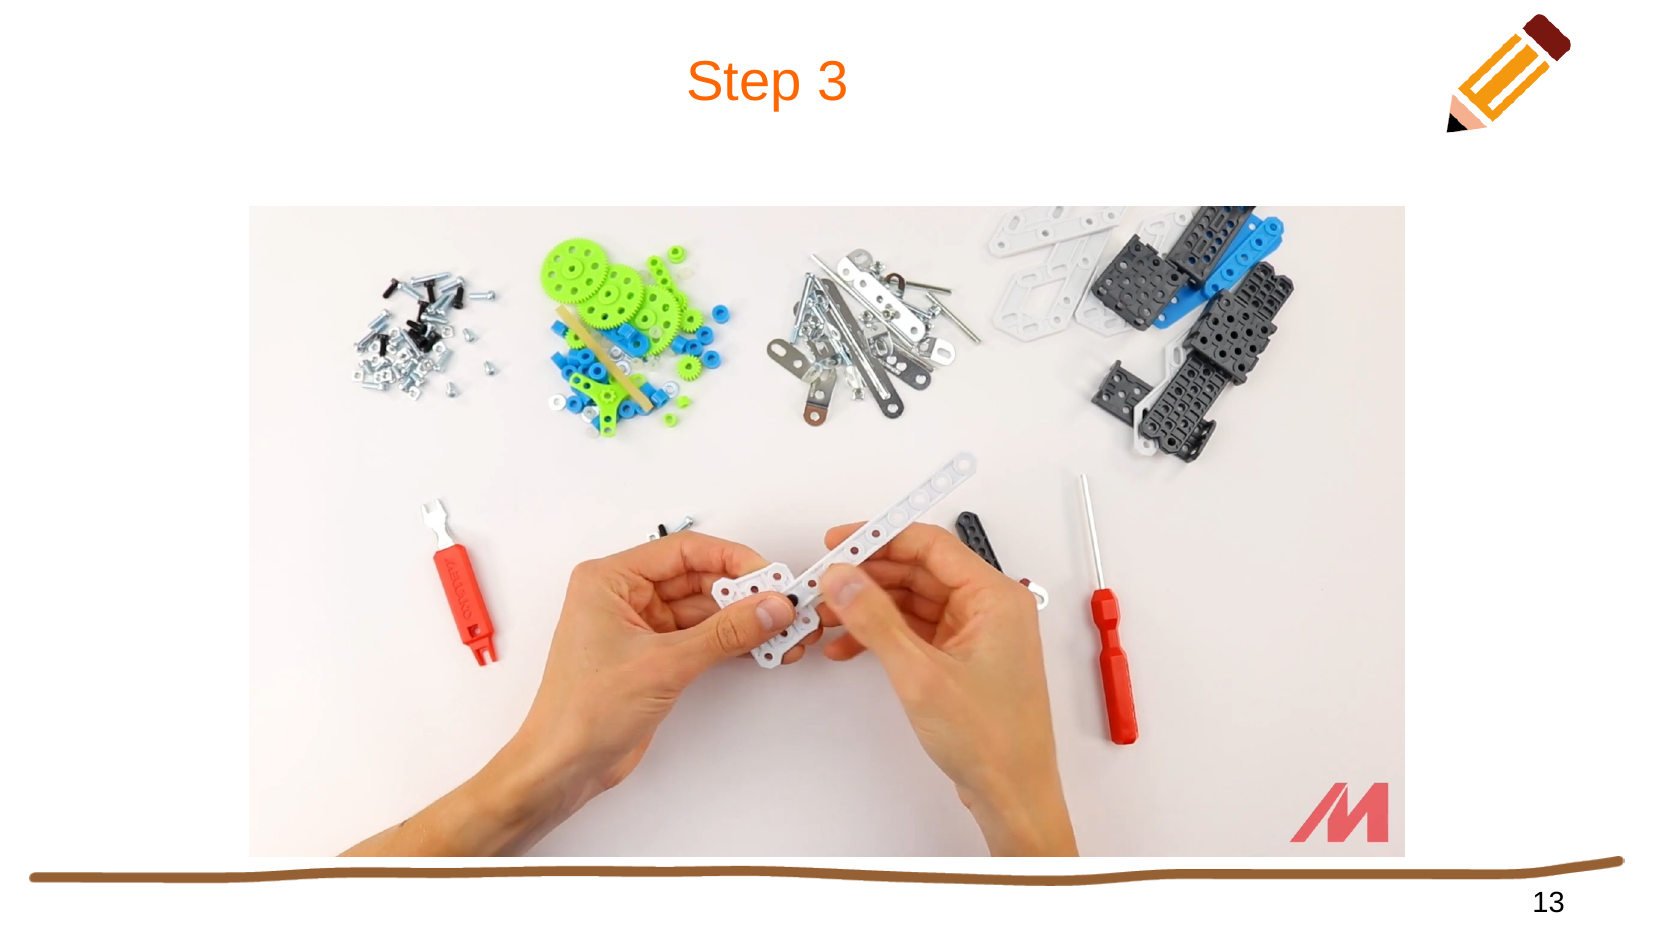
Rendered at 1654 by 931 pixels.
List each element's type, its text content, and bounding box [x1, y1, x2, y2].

title Step 3 [88, 29, 1447, 133]
picture [1446, 14, 1571, 133]
picture [29, 206, 1625, 886]
